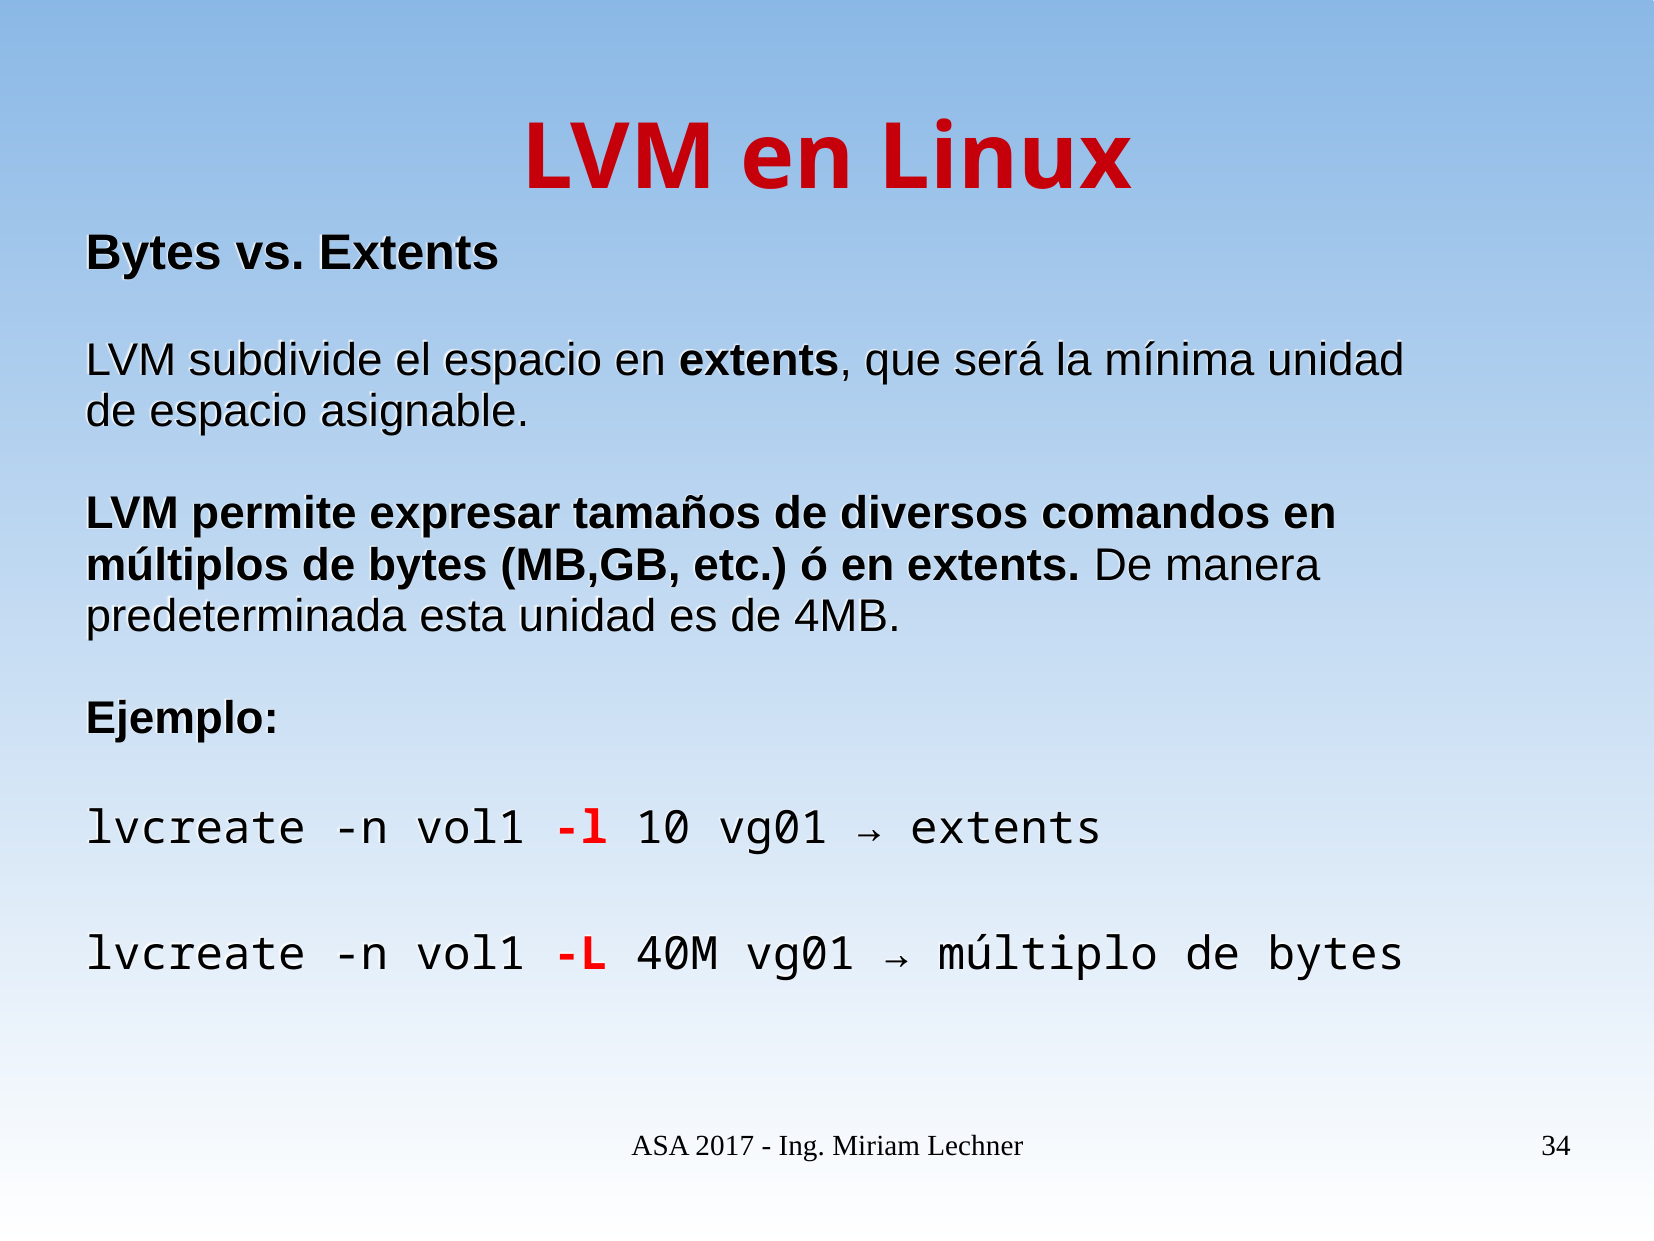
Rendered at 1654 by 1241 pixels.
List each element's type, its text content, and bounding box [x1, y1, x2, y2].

title LVM en Linux [82, 49, 1571, 257]
text_box LVM subdivide el espacio en extents, que será la mínima unidad de espacio asignable. LVM permite expresar tamaños de diversos comandos en múltiplos de bytes (MB,GB, etc.) ó en extents. De manera predeterminada esta unidad es de 4MB. Ejemplo: lvcreate -n vol1 -l 10 vg01 → extents lvcreate -n vol1 -L 40M vg01 → múltiplo de bytes [70, 326, 1654, 1008]
text_box Bytes vs. Extents [70, 216, 556, 326]
